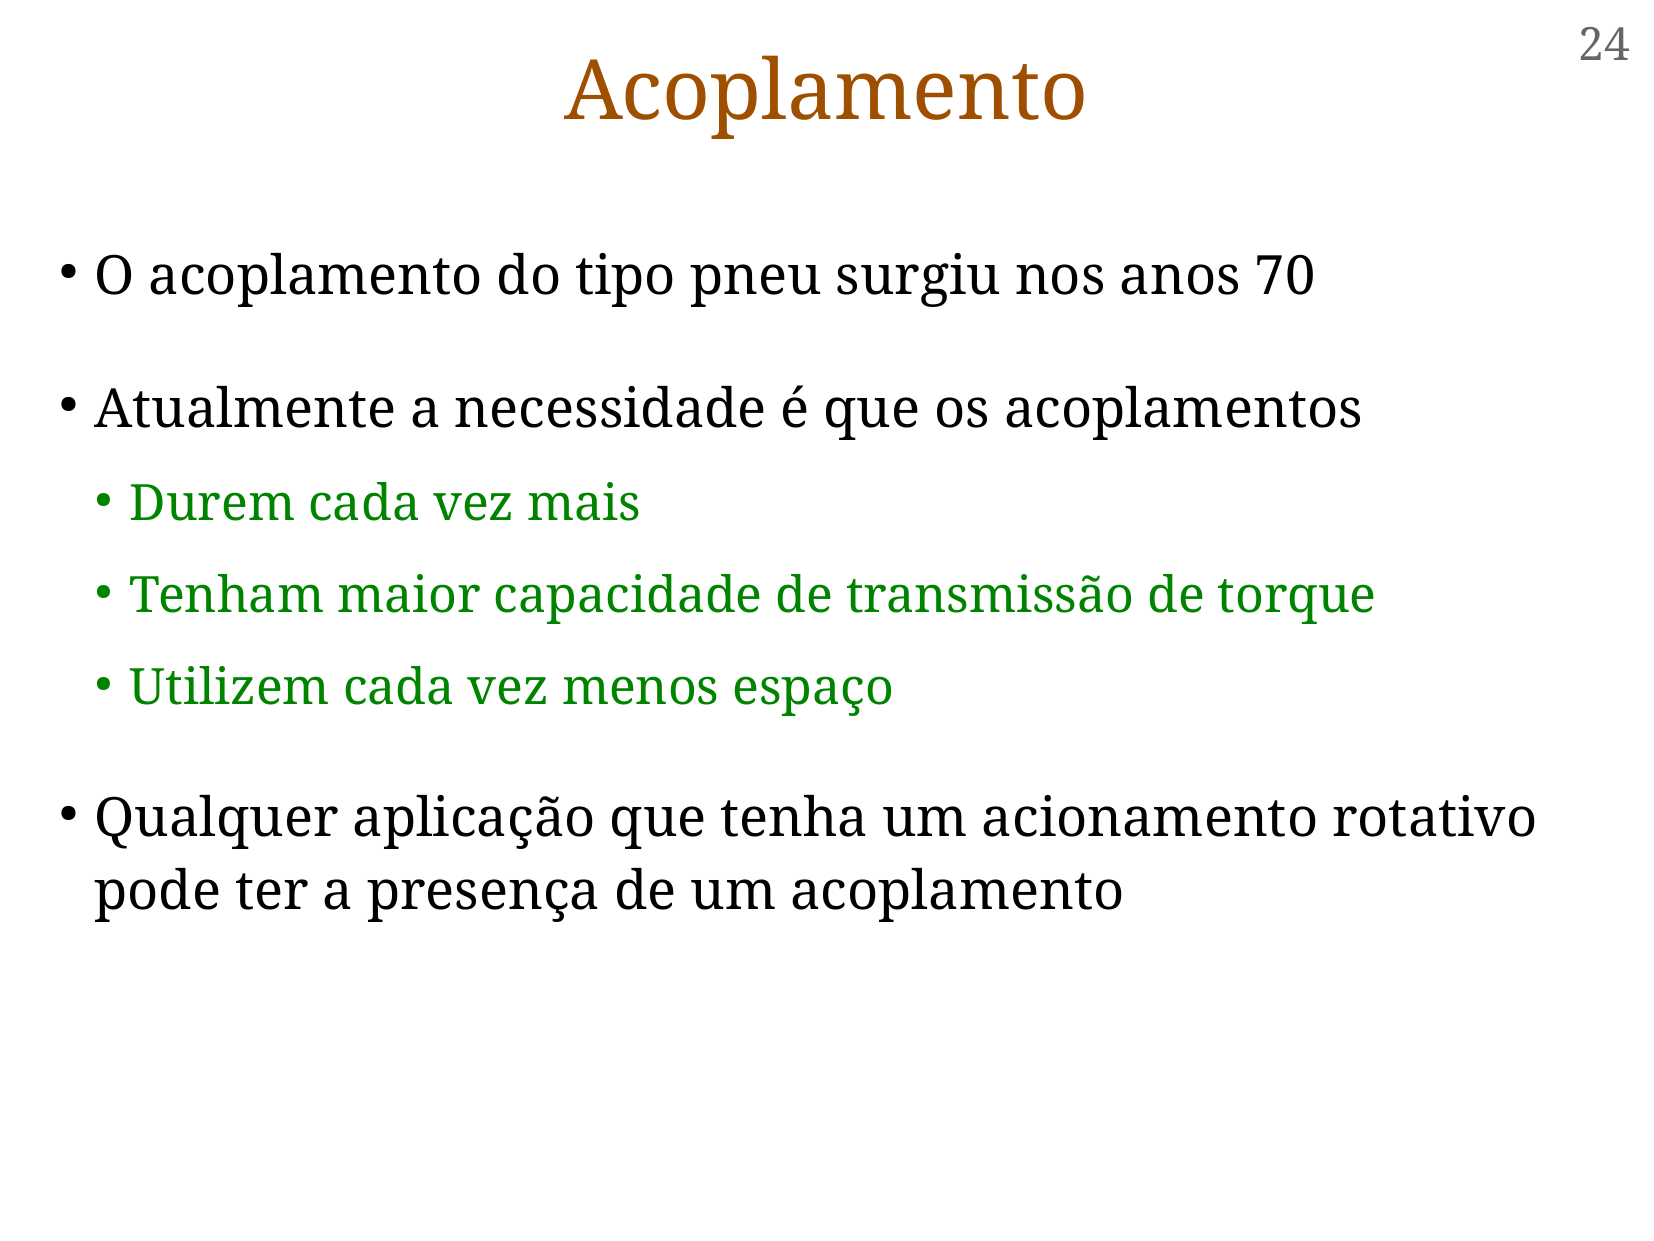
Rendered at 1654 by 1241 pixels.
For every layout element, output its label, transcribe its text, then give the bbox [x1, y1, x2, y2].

title Acoplamento [59, 29, 1595, 148]
list O acoplamento do tipo pneu surgiu nos anos 70 Atualmente a necessidade é que os acoplamentos Durem cada vez mais Tenham maior capacidade de transmissão de torque Utilizem cada vez menos espaço Qualquer aplicação que tenha um acionamento rotativo pode ter a presença de um acoplamento [59, 236, 1595, 1211]
